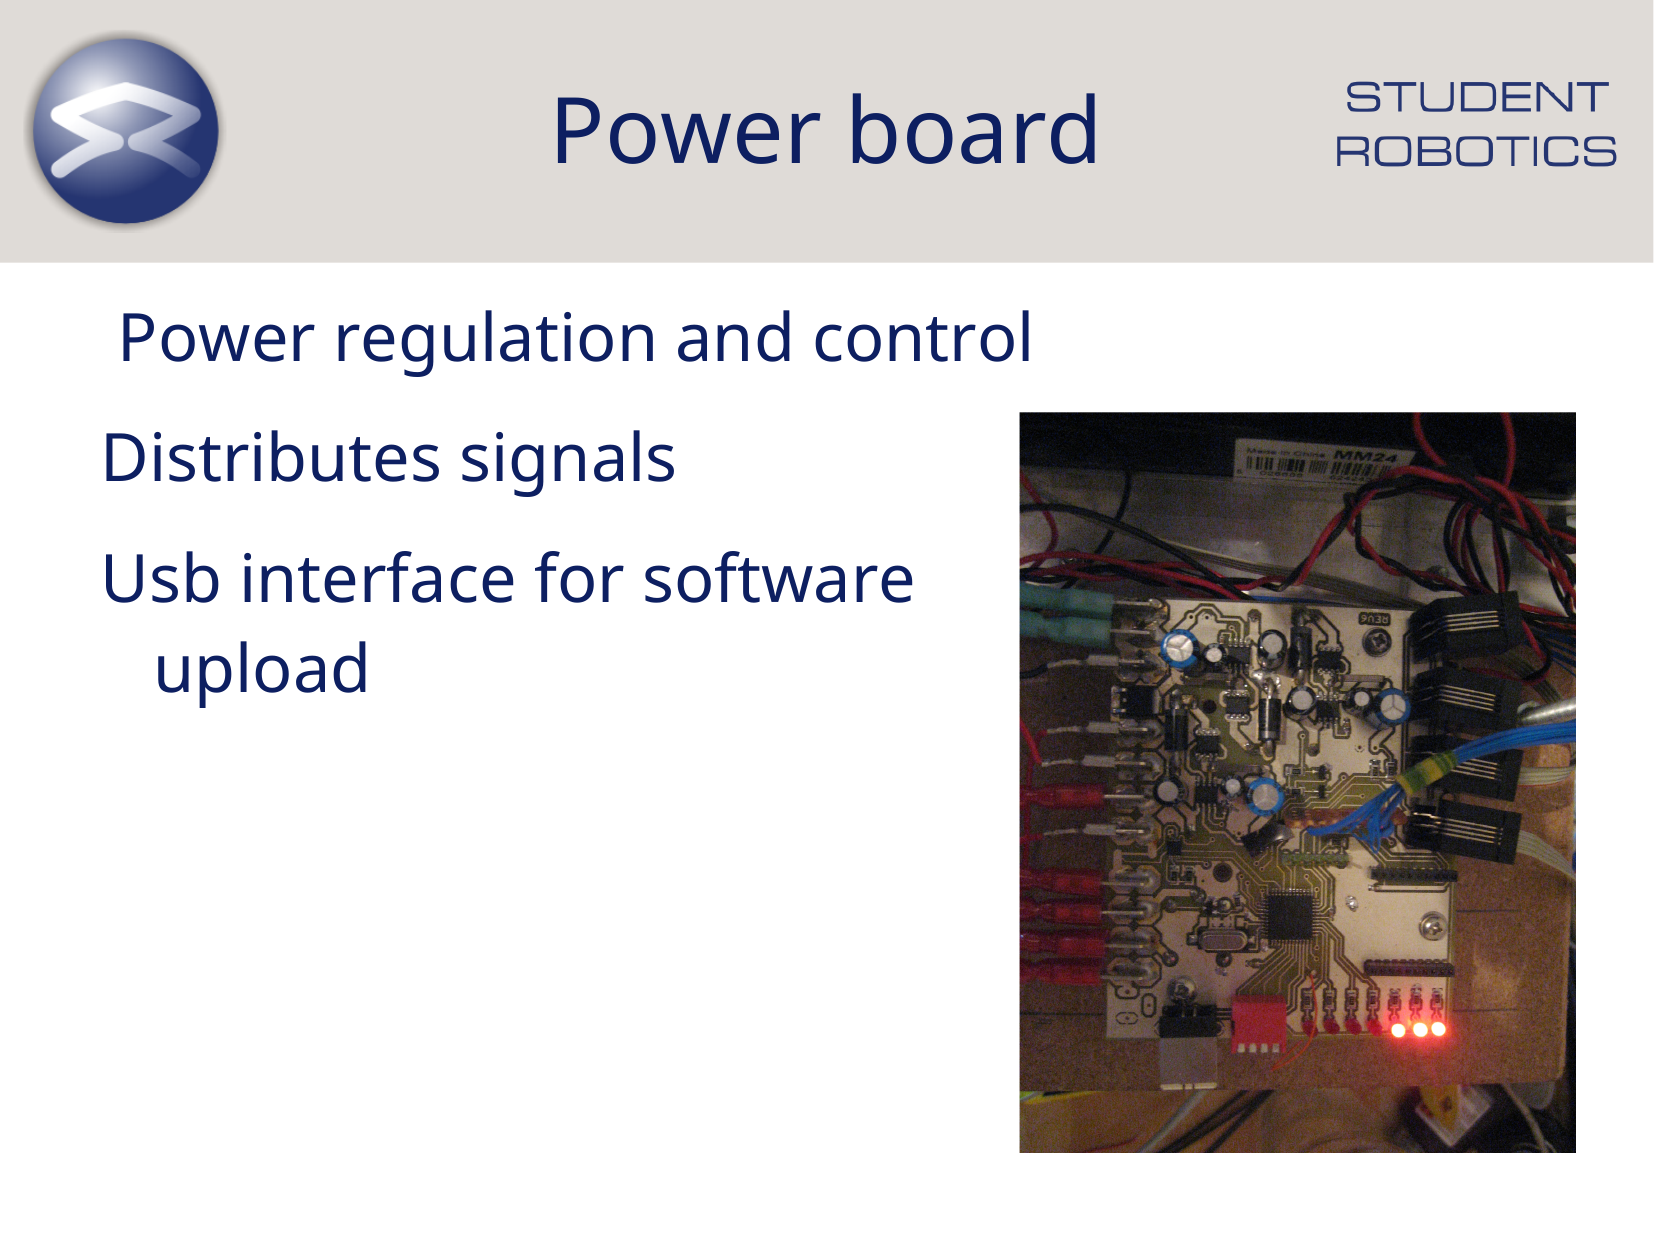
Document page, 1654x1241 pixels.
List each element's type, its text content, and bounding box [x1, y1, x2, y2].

list Power regulation and control Distributes signals Usb interface for software upload [82, 290, 1126, 1094]
picture [1019, 412, 1576, 1153]
title Power board [82, 7, 1571, 250]
picture [9, 19, 82, 245]
picture [1571, 68, 1633, 174]
